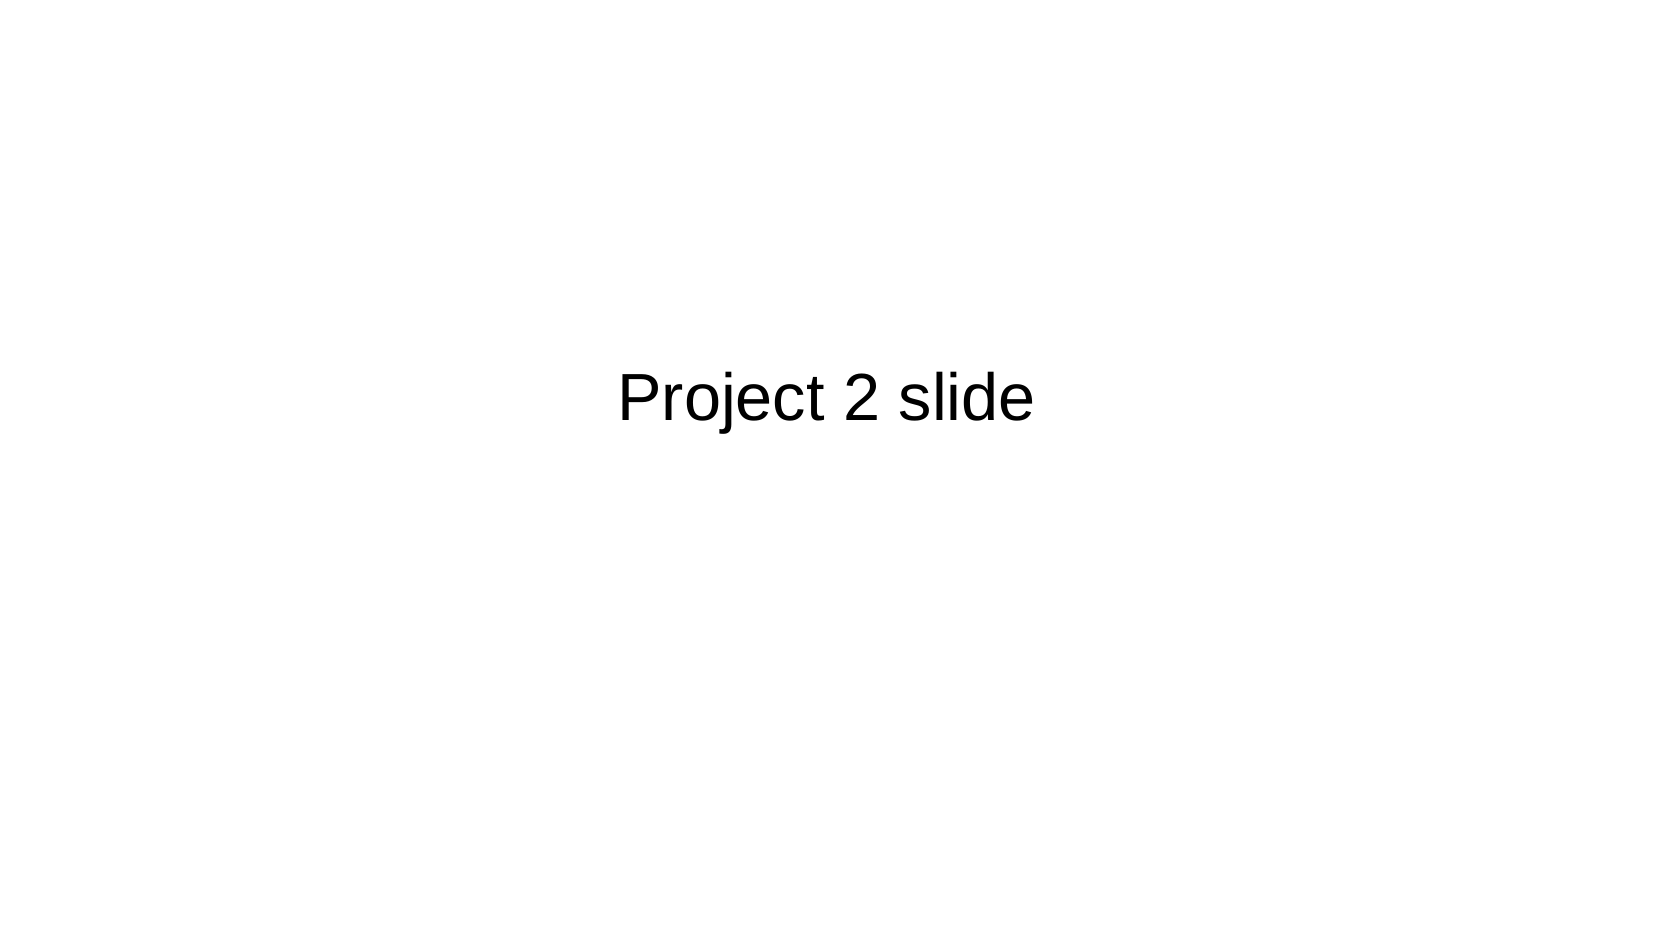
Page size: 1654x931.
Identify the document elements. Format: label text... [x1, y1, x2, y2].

subtitle Project 2 slide [82, 37, 1571, 758]
